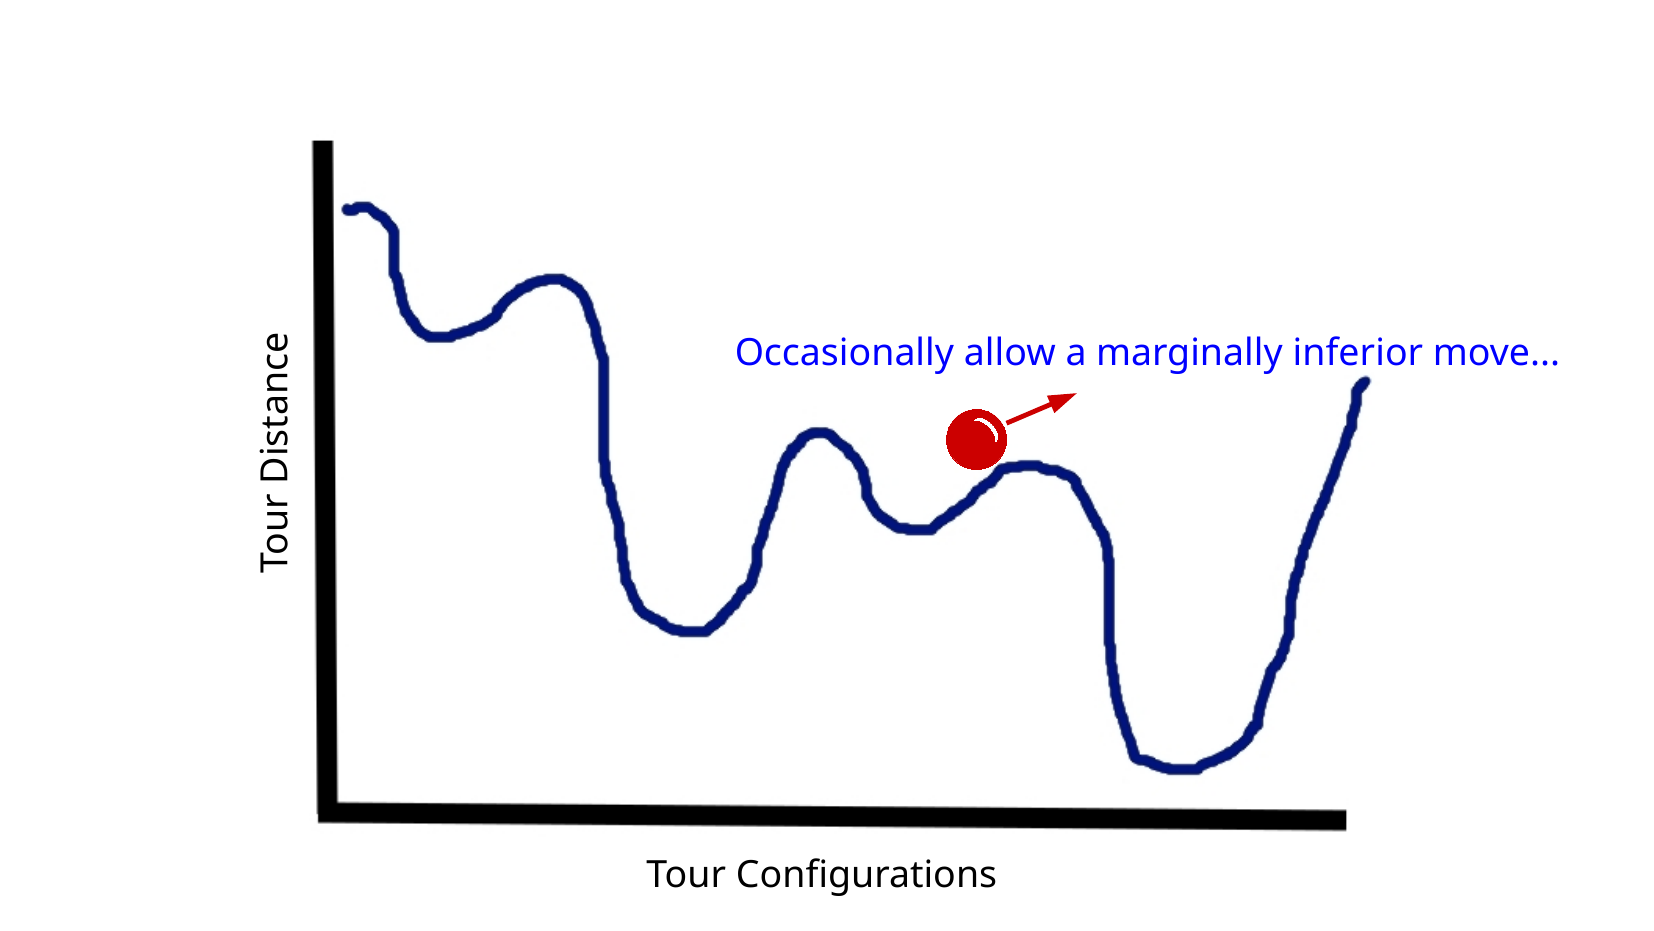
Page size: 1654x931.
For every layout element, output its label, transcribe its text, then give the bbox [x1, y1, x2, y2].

text_box Tour Distance [240, 304, 303, 589]
text_box Occasionally allow a marginally inferior move... [720, 318, 1642, 428]
text_box Tour Configurations [631, 840, 1051, 903]
text_box [946, 428, 1007, 470]
picture [298, 119, 1381, 841]
